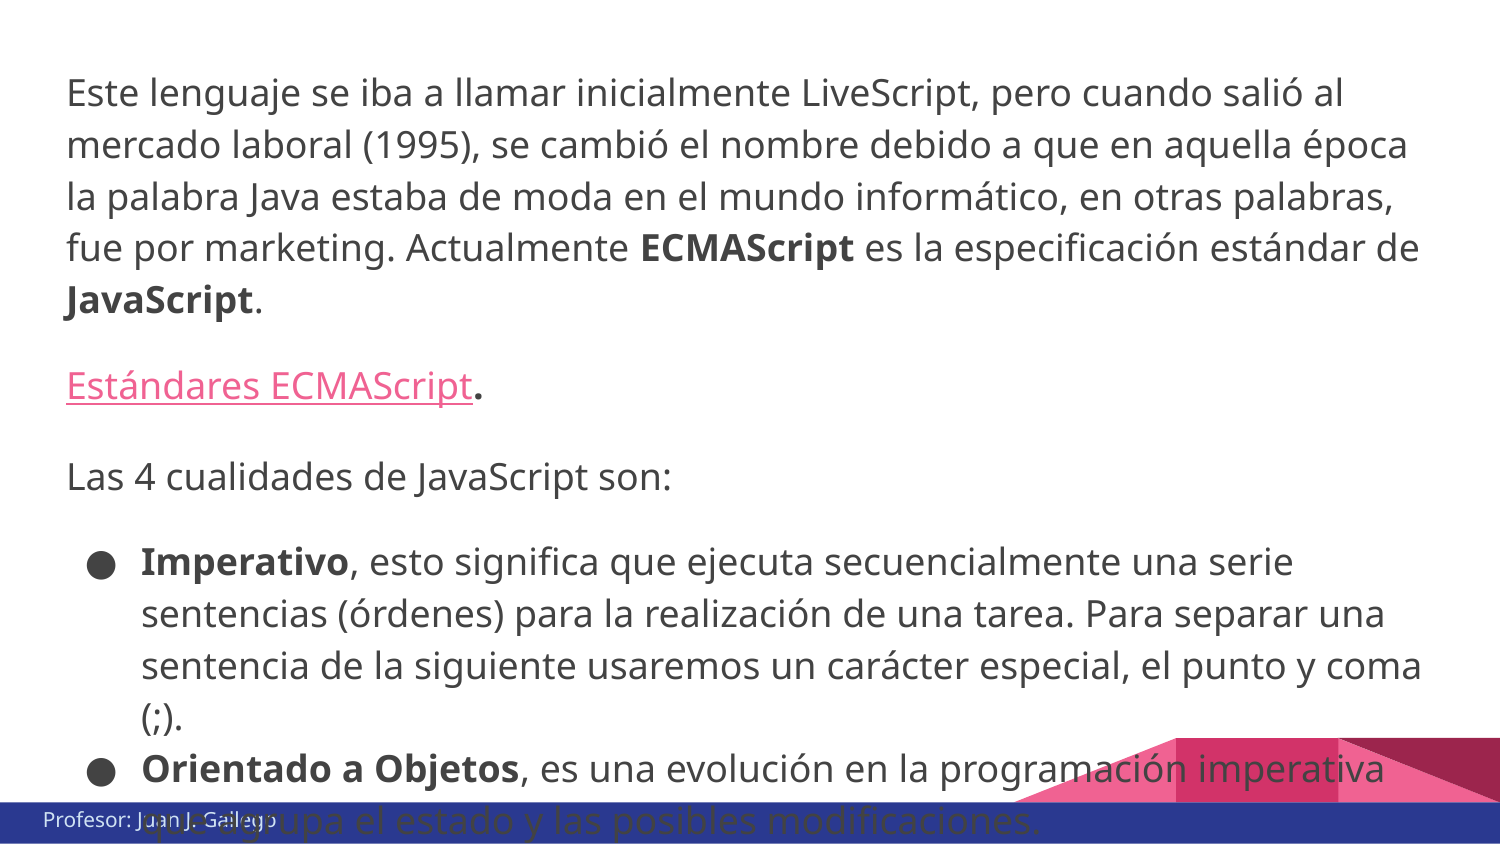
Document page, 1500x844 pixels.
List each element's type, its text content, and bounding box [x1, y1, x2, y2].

list Este lenguaje se iba a llamar inicialmente LiveScript, pero cuando salió al mercado laboral (1995), se cambió el nombre debido a que en aquella época la palabra Java estaba de moda en el mundo informático, en otras palabras, fue por marketing. Actualmente ECMAScript es la especificación estándar de JavaScript. Estándares ECMAScript. Las 4 cualidades de JavaScript son: Imperativo, esto significa que ejecuta secuencialmente una serie sentencias (órdenes) para la realización de una tarea. Para separar una sentencia de la siguiente usaremos un carácter especial, el punto y coma (;). Orientado a Objetos, es una evolución en la programación imperativa que agrupa el estado y las posibles modificaciones. [51, 47, 1449, 750]
